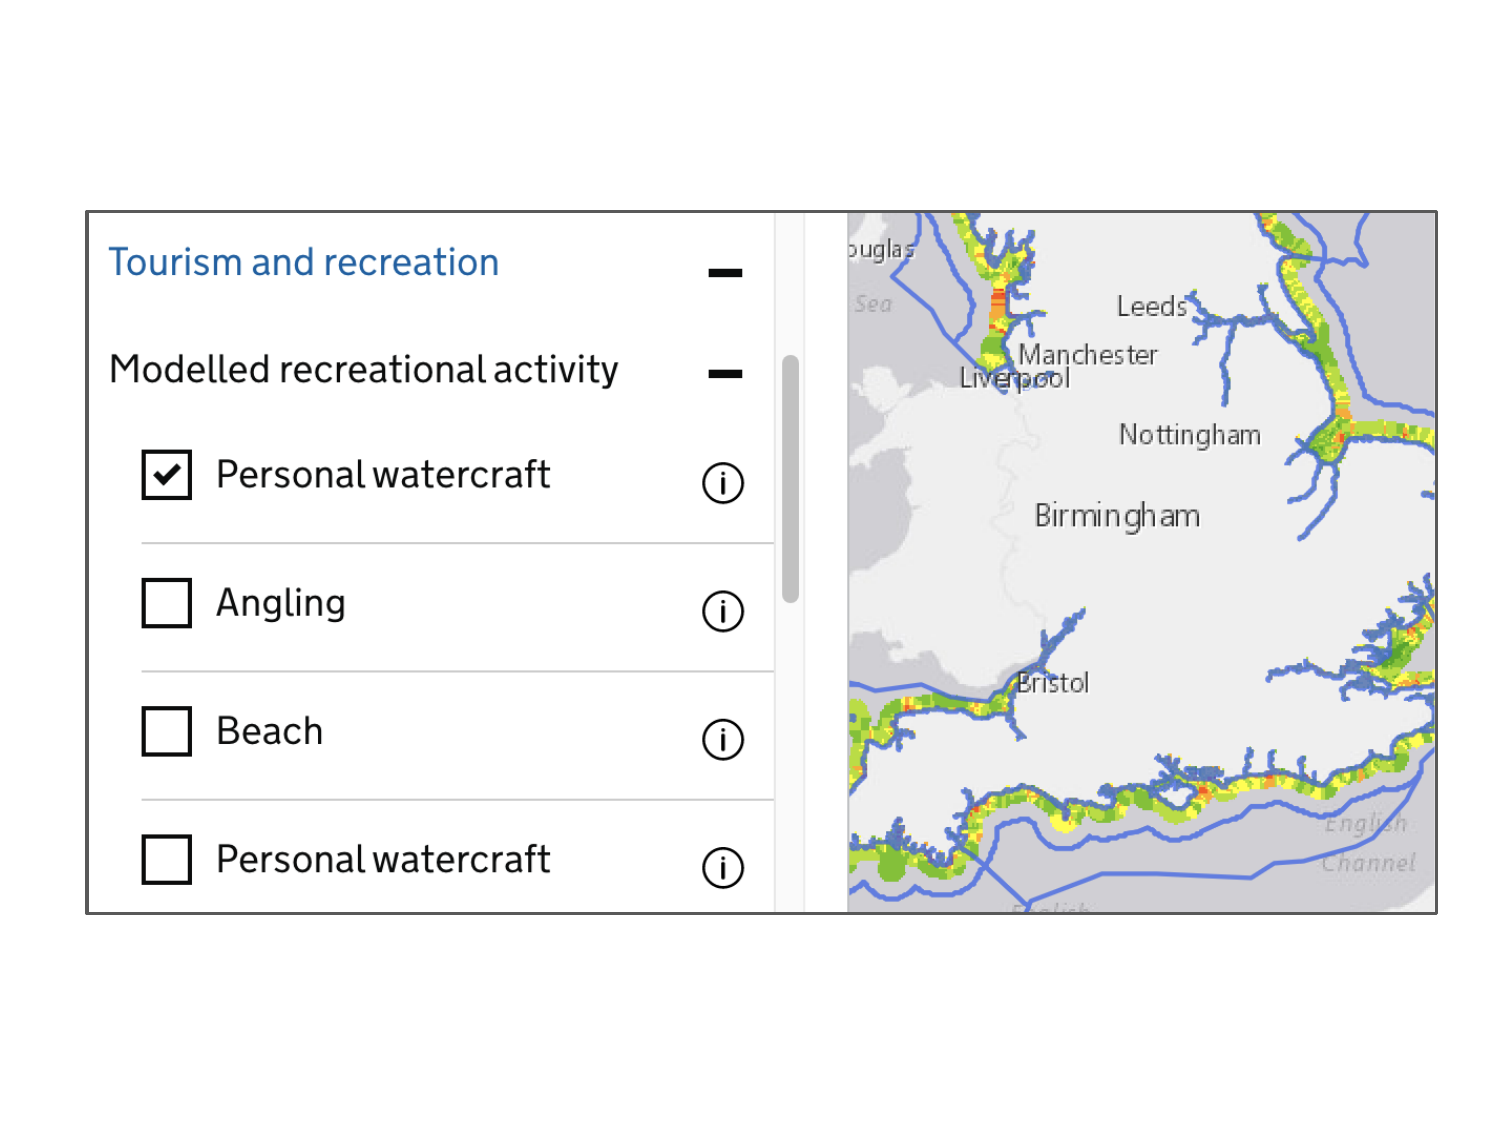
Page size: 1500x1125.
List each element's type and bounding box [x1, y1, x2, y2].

picture [88, 212, 1435, 913]
